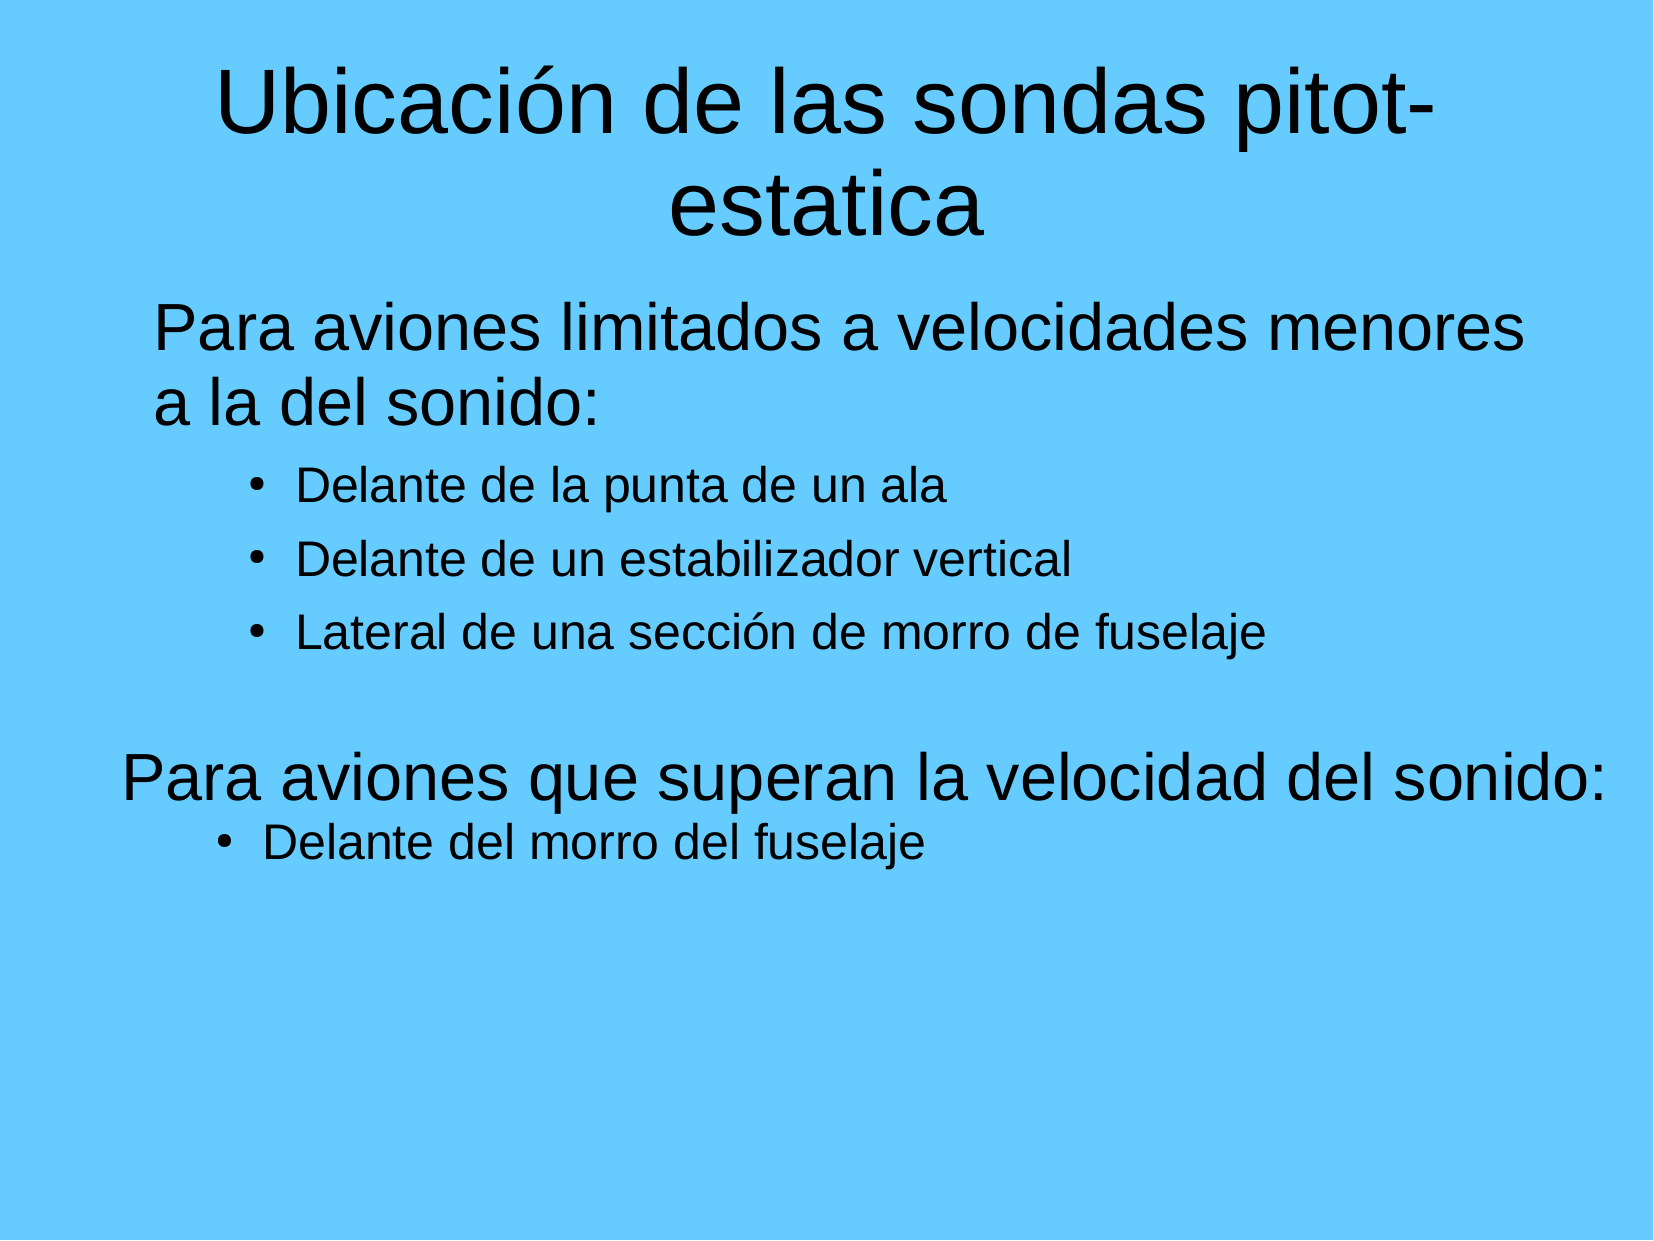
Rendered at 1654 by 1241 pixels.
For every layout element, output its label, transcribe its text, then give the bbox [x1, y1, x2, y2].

list Para aviones limitados a velocidades menores a la del sonido: Delante de la punta de un ala Delante de un estabilizador vertical Lateral de una sección de morro de fuselaje [82, 290, 1571, 732]
text_box Para aviones que superan la velocidad del sonido: Delante del morro del fuselaje [35, 732, 1634, 1117]
title Ubicación de las sondas pitot-estatica [82, 49, 1571, 257]
